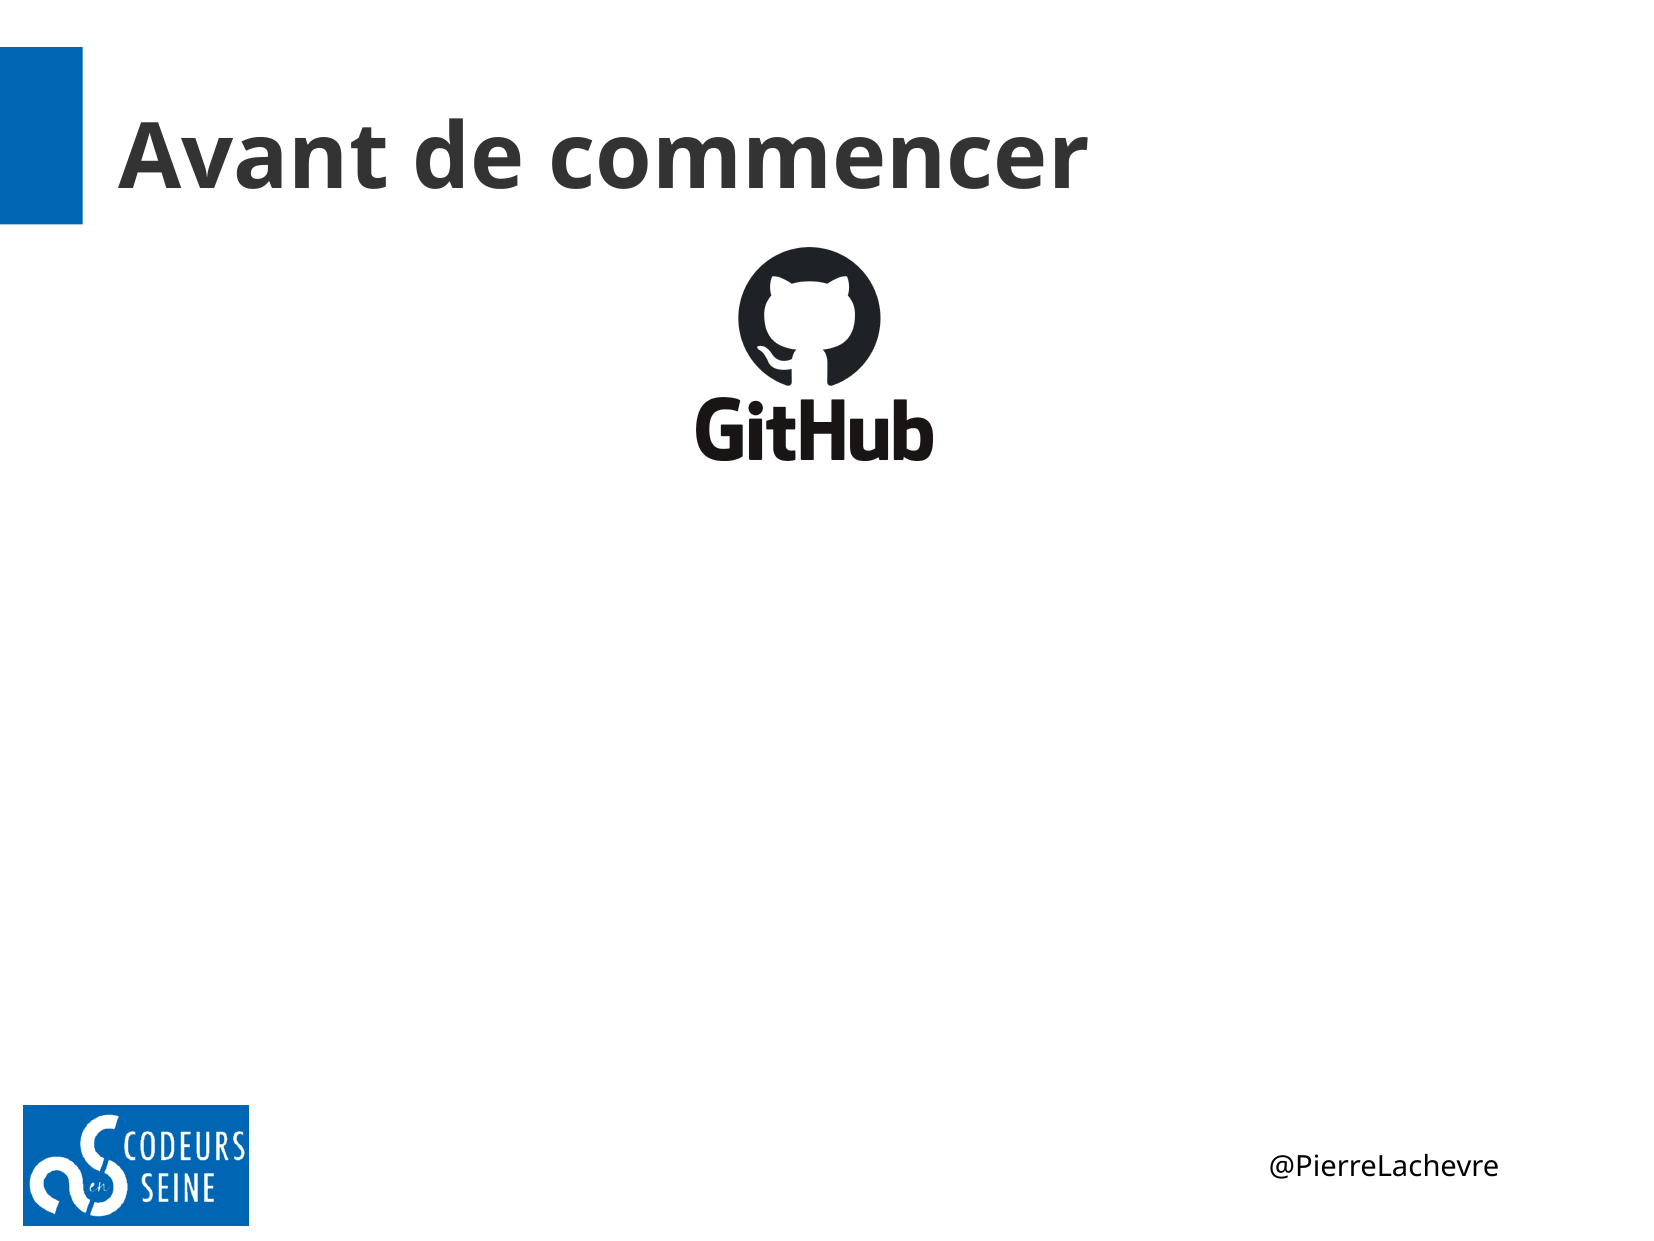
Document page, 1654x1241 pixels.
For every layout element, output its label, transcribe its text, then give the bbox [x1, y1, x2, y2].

picture [23, 1105, 249, 1226]
picture [696, 247, 933, 461]
title Avant de commencer [118, 49, 1571, 257]
